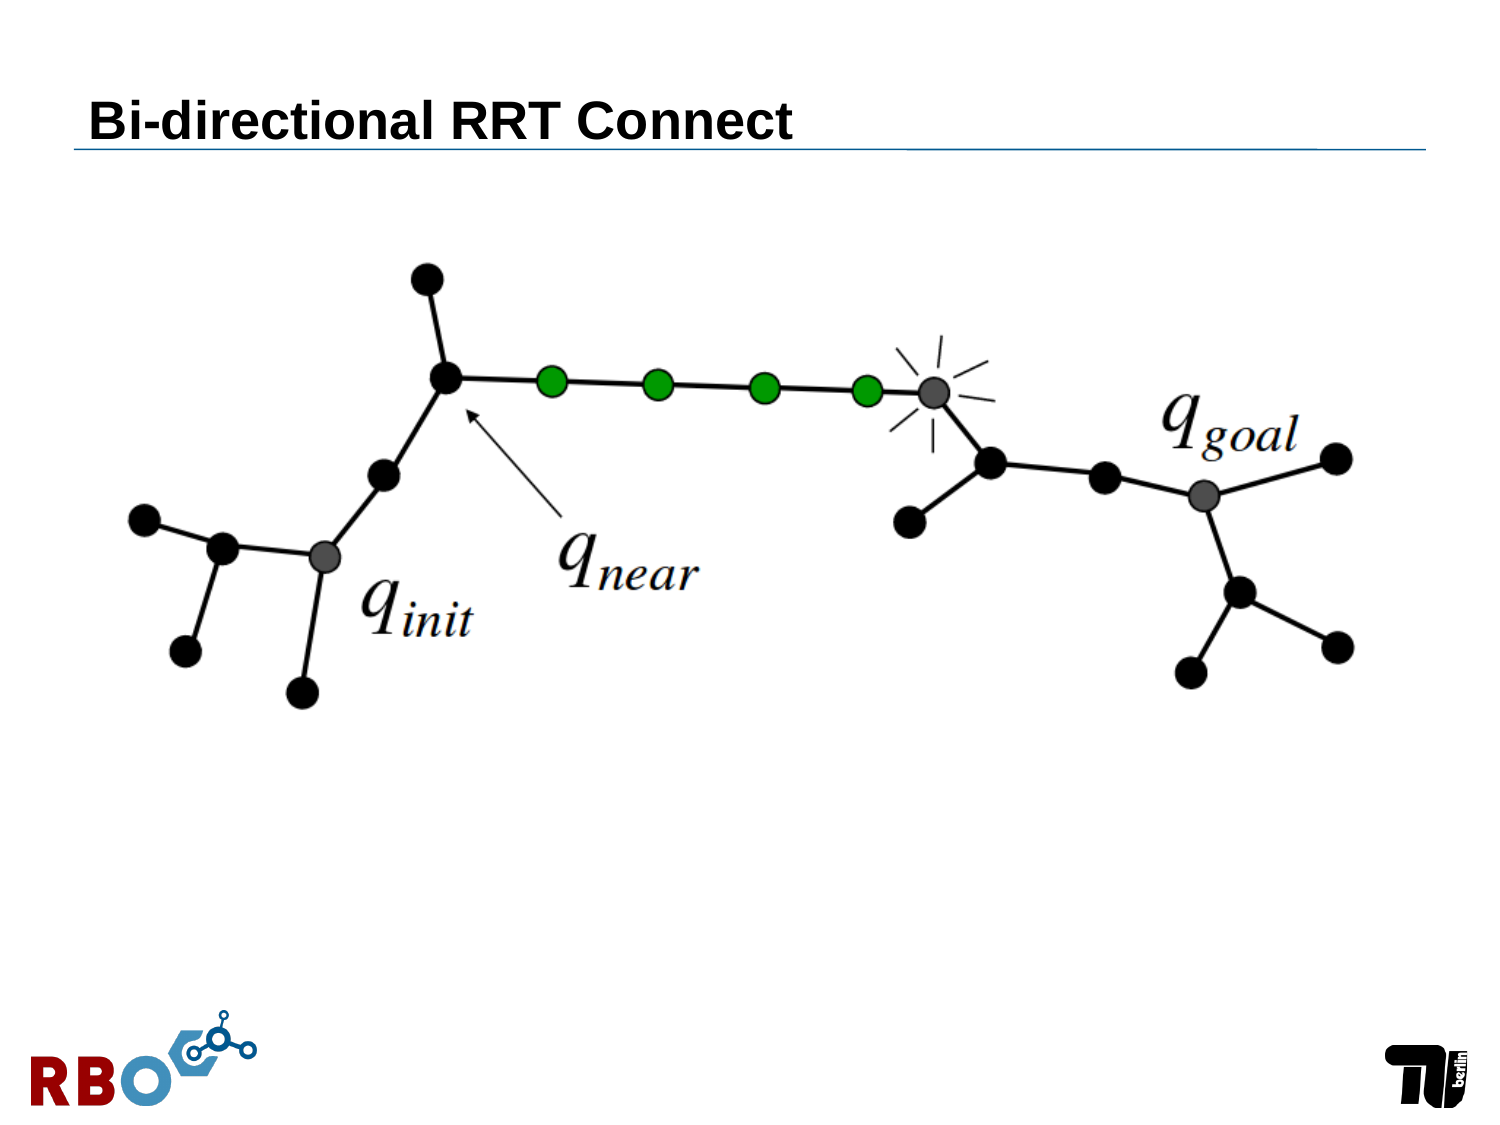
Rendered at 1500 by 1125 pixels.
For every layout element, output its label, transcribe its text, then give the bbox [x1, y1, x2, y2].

picture [31, 1010, 257, 1106]
picture [1377, 1045, 1468, 1108]
picture [24, 197, 1475, 827]
title Bi-directional RRT Connect [73, 70, 1424, 173]
